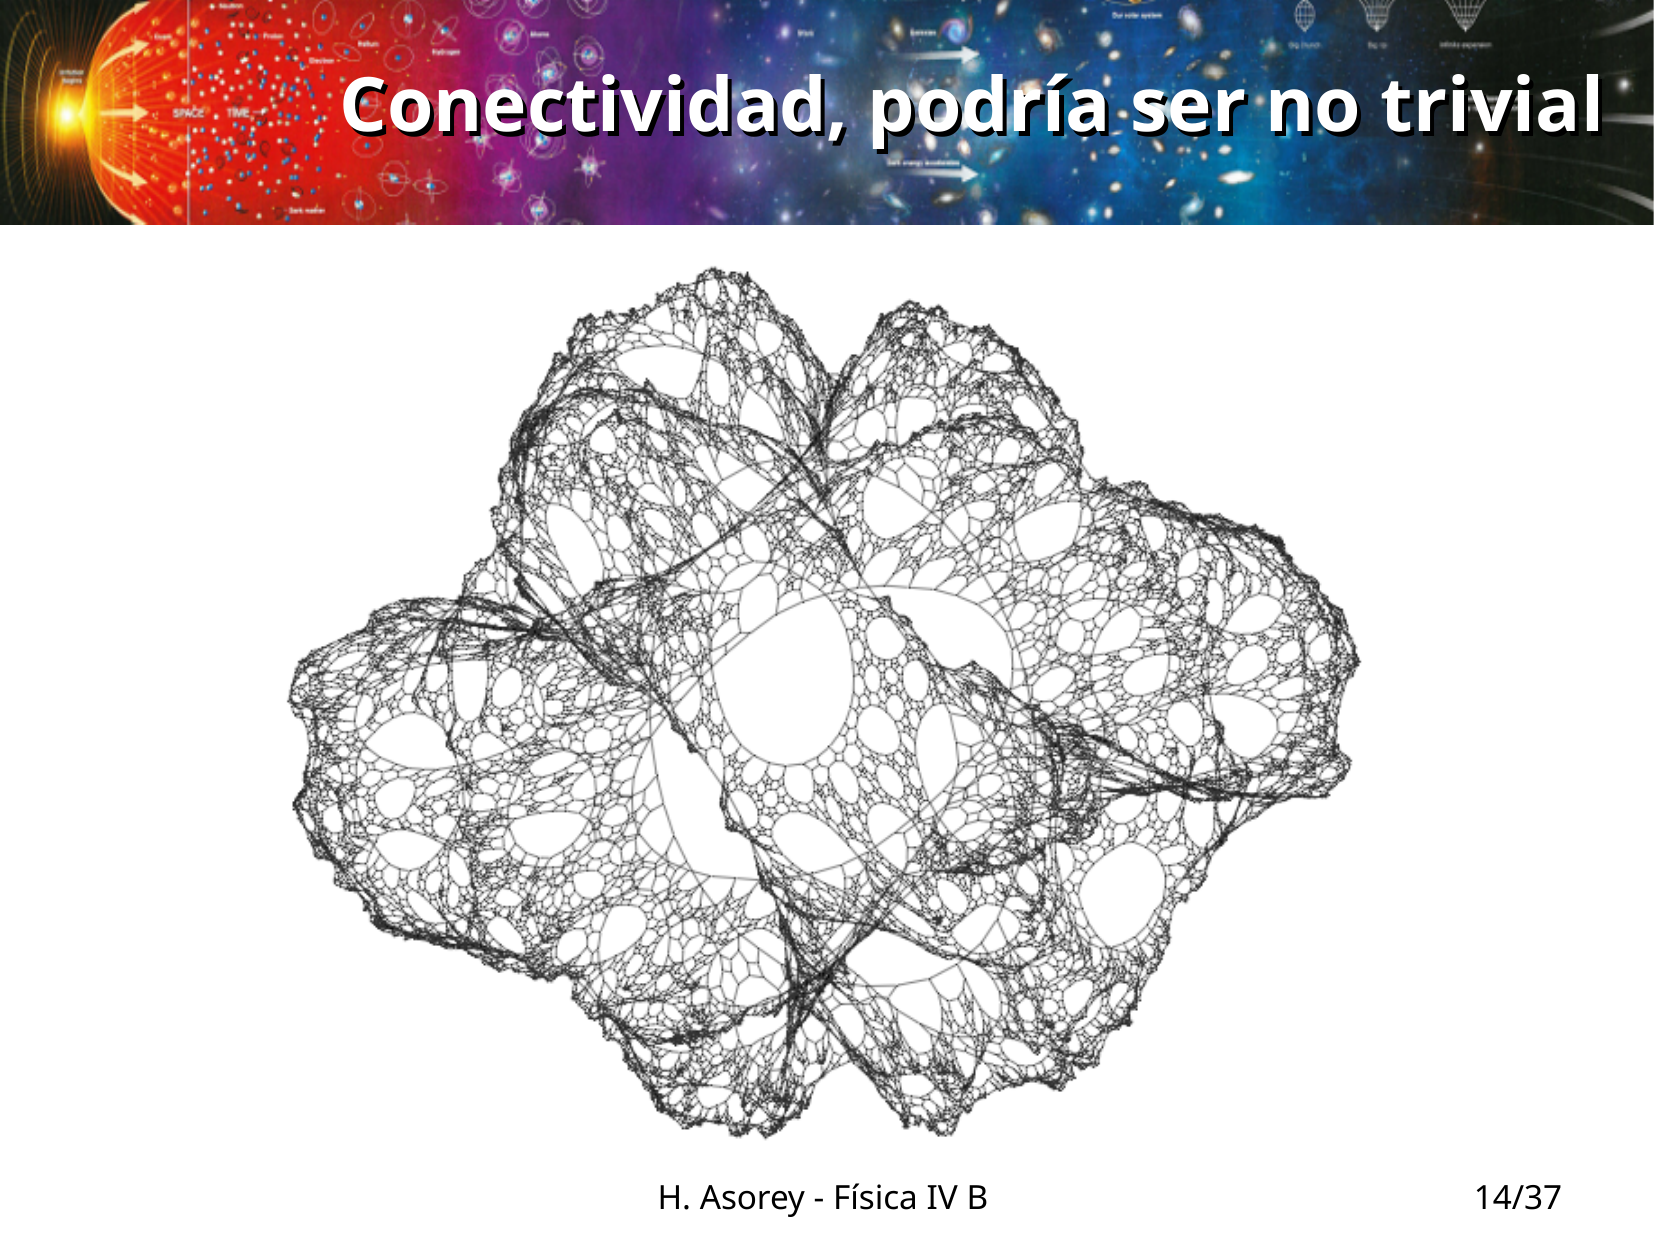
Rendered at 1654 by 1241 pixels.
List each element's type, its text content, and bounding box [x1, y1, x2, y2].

picture [0, 0, 1654, 225]
picture [266, 254, 1383, 1156]
title Conectividad, podría ser no trivial [45, 15, 1606, 191]
